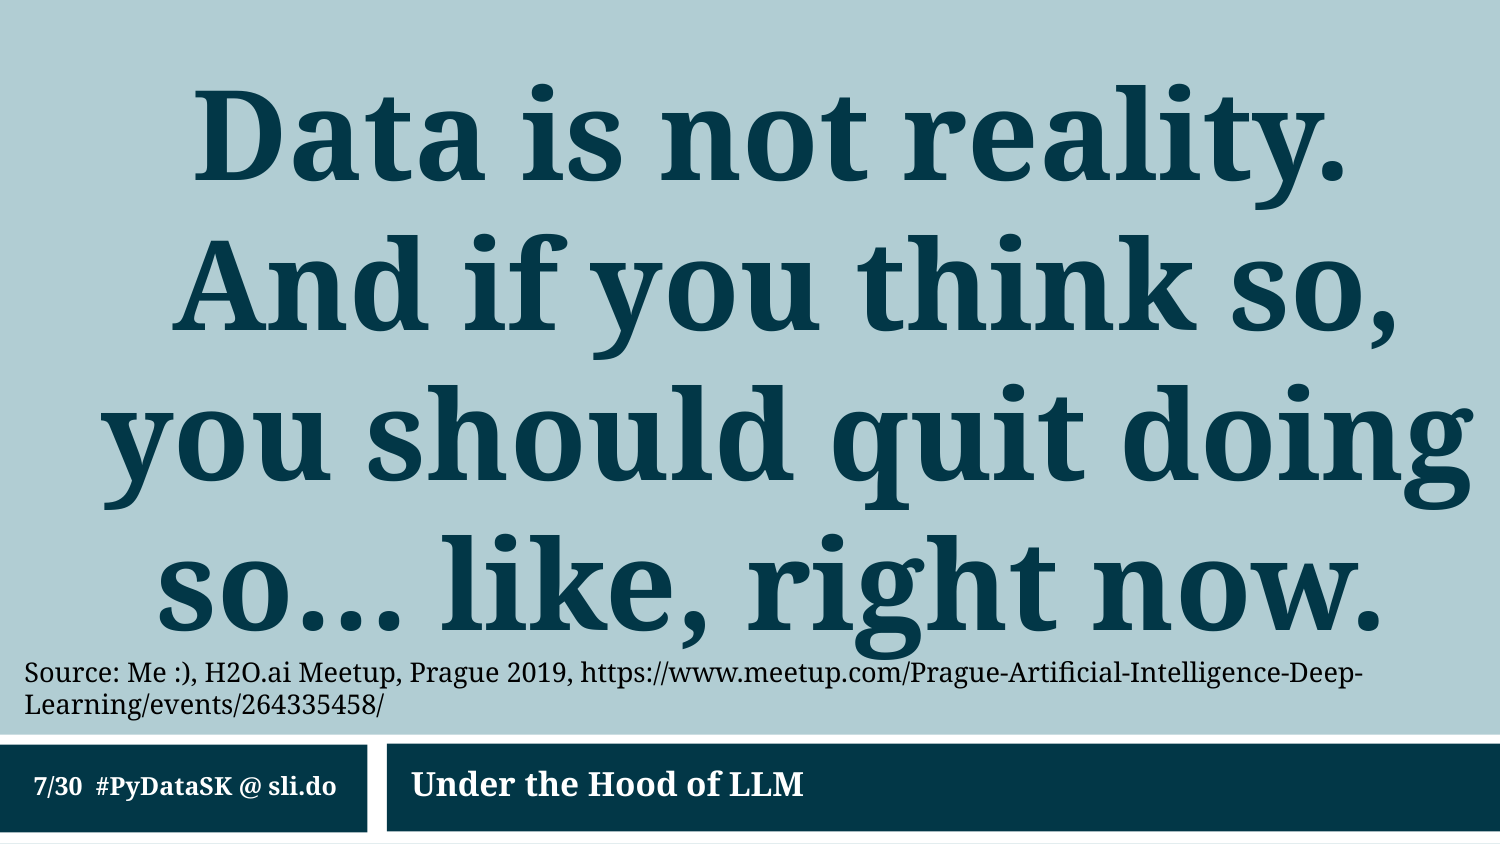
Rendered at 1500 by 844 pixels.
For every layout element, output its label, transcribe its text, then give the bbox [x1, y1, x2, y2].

text_box 7/30 #PyDataSK @ sli.do [22, 764, 362, 808]
text_box Data is not reality. And if you think so, you should quit doing so… like, right now. [76, 147, 1500, 564]
text_box Source: Me :), H2O.ai Meetup, Prague 2019, https://www.meetup.com/Prague-Artificial-Intelligence-Deep-Learning/events/264335458/ [13, 649, 1472, 704]
text_box Under the Hood of LLM [400, 740, 1500, 826]
